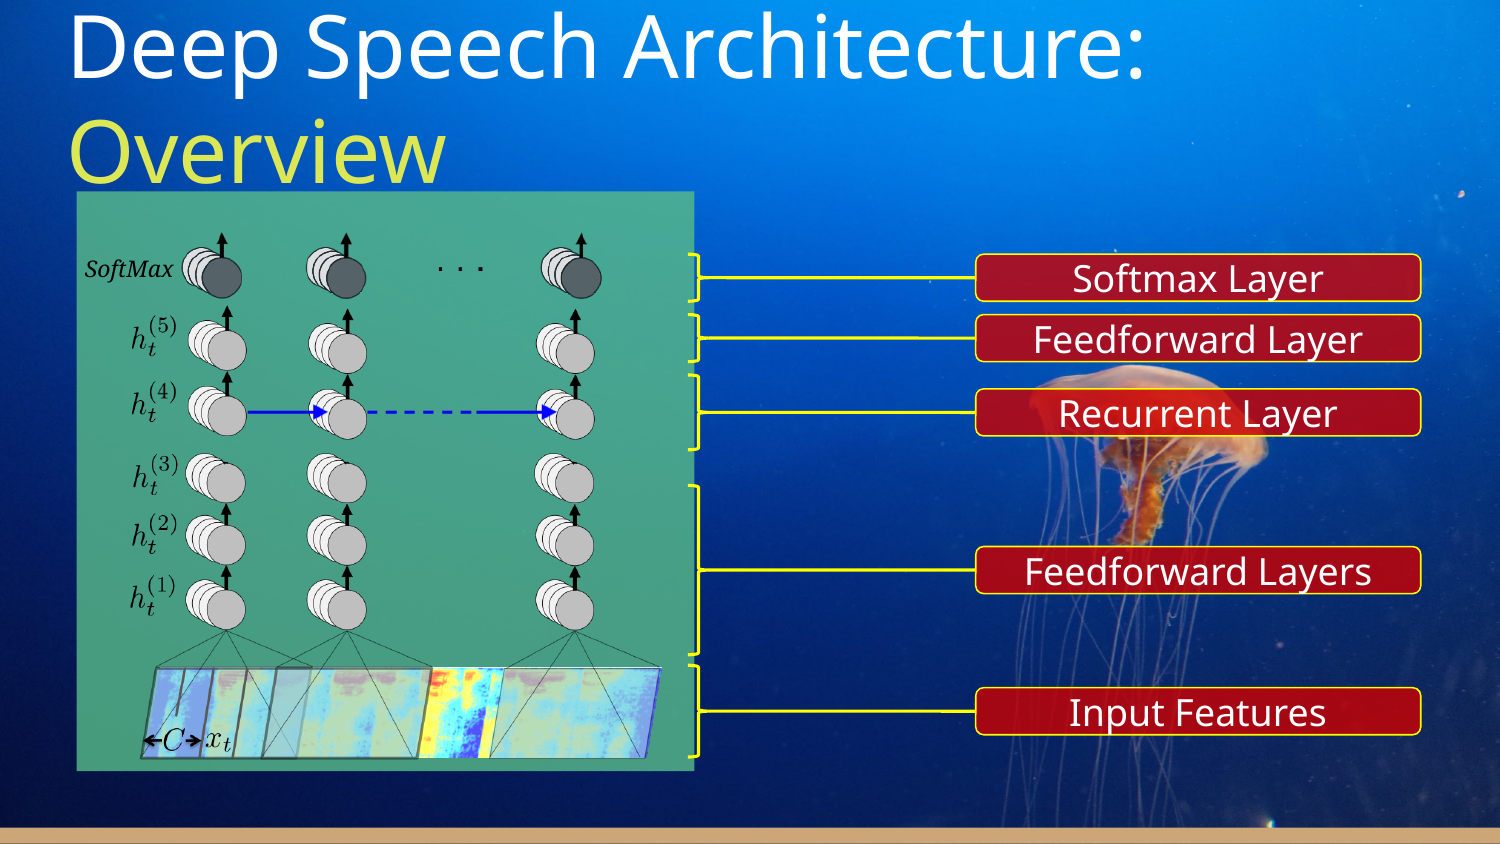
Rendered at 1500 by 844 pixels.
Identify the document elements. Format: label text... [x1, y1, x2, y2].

title Deep Speech Architecture: Overview [51, 38, 1449, 154]
text_box Recurrent Layer [975, 388, 1421, 436]
text_box Softmax Layer [975, 254, 1421, 302]
text_box [76, 191, 695, 772]
text_box Feedforward Layers [975, 546, 1421, 594]
text_box Input Features [975, 687, 1421, 735]
text_box Feedforward Layer [975, 314, 1421, 362]
text_box SoftMax [69, 239, 176, 295]
picture [0, 0, 1500, 827]
